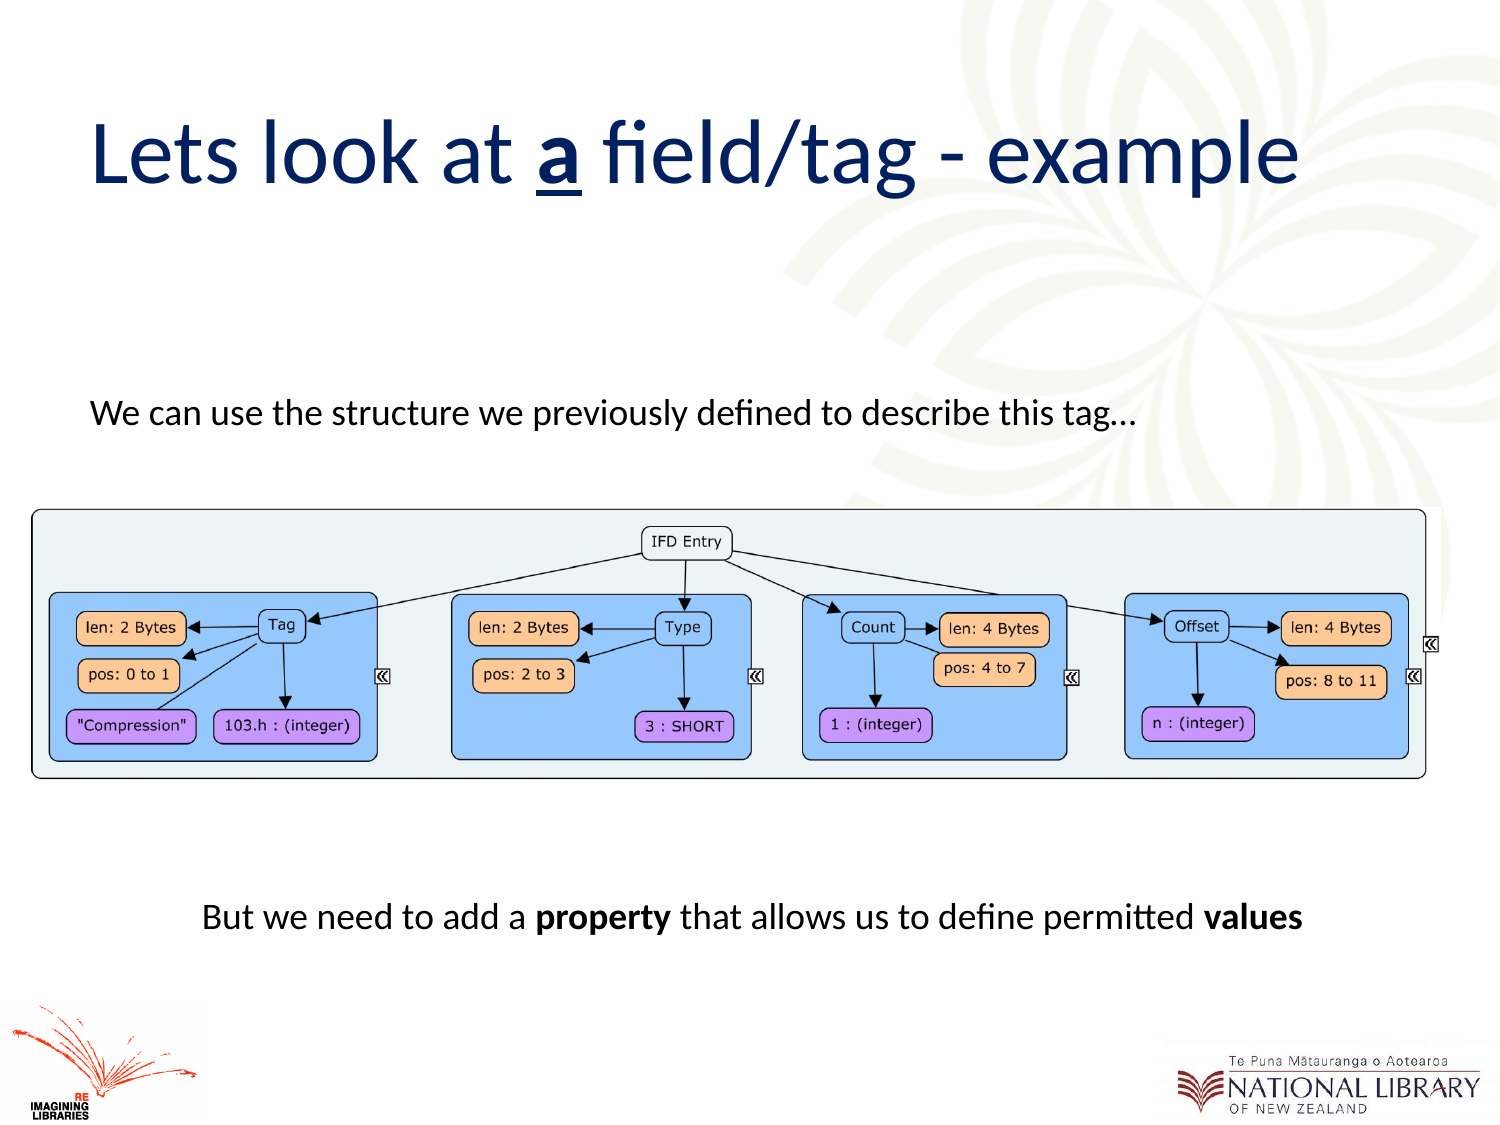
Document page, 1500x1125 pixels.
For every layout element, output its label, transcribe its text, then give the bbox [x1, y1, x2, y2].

text_box But we need to add a property that allows us to define permitted values [187, 885, 1318, 945]
title Lets look at a field/tag - example [75, 53, 1426, 242]
picture [0, 0, 1500, 1125]
text_box We can use the structure we previously defined to describe this tag… [75, 389, 1412, 449]
